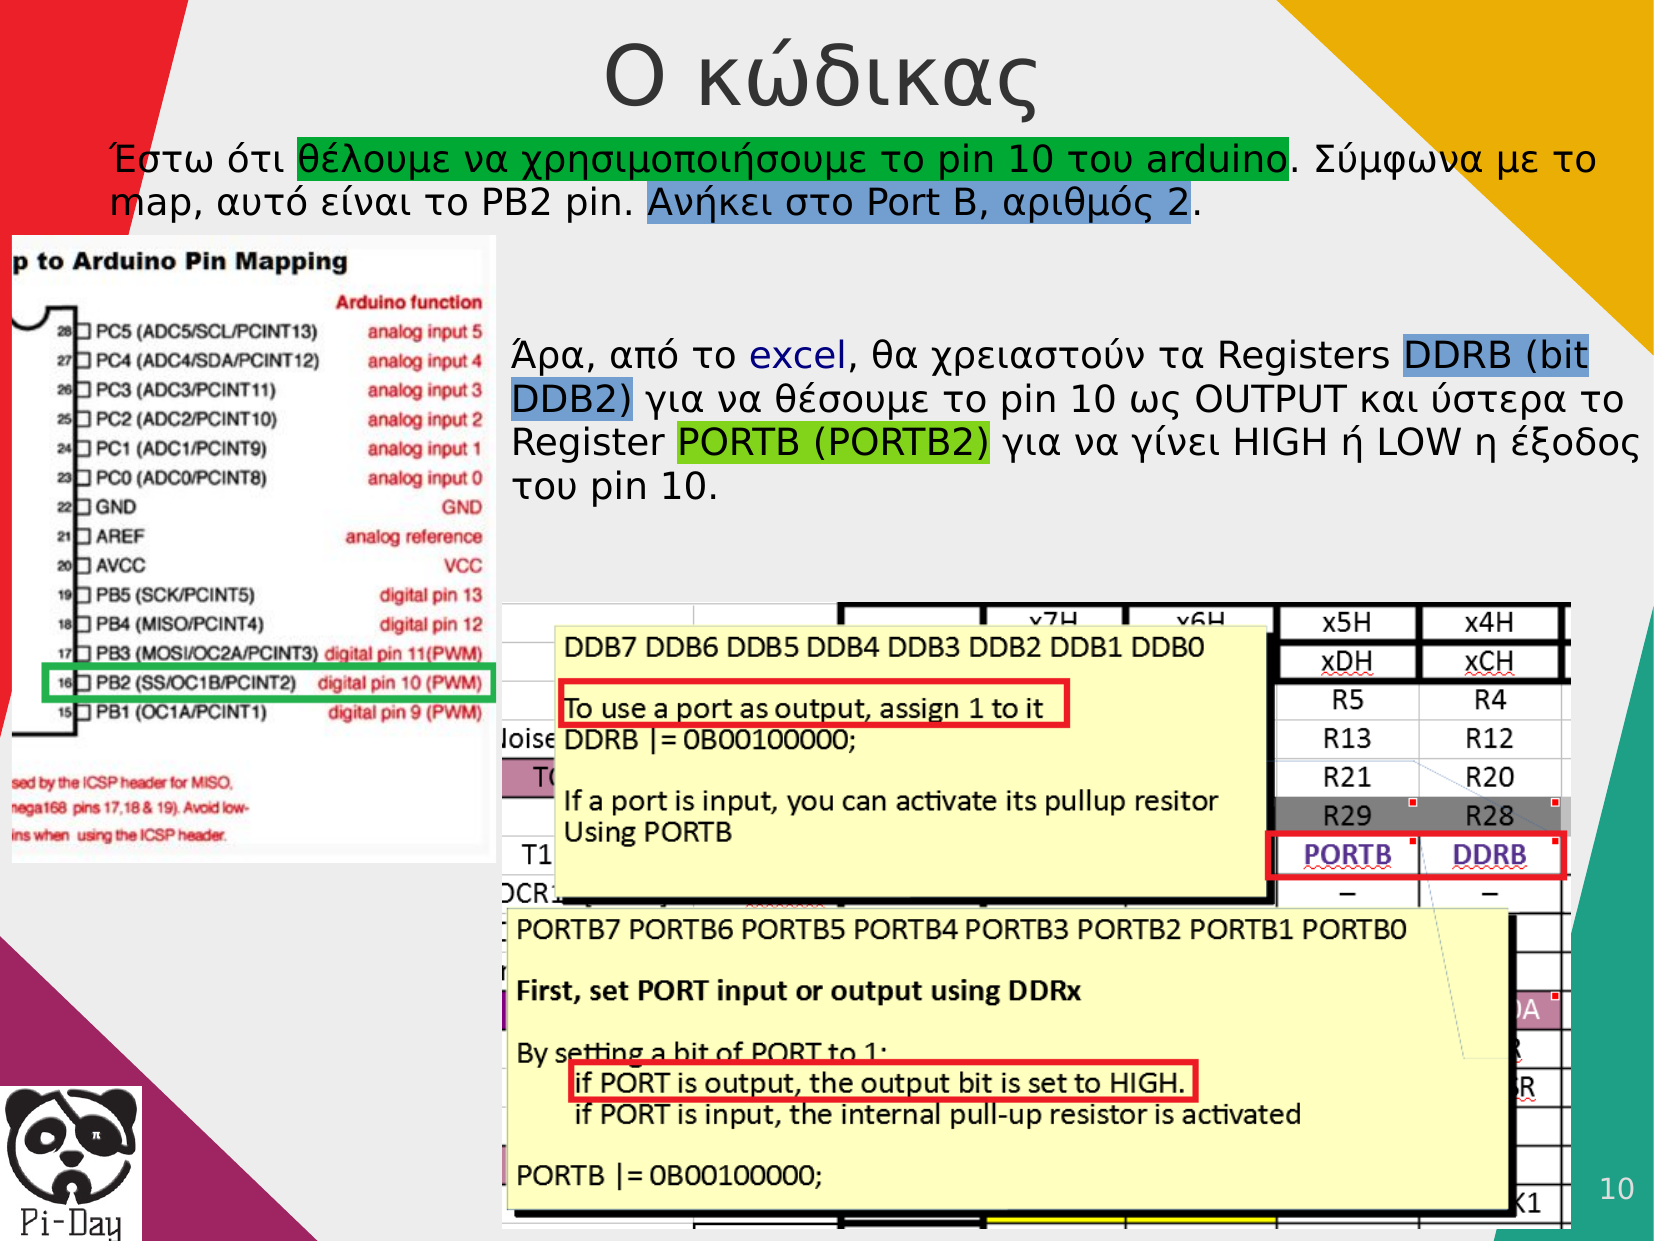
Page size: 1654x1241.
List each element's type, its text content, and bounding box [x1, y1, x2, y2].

picture [0, 1086, 142, 1241]
text_box Έστω ότι θέλουμε να χρησιμοποιήσουμε το pin 10 του arduino. Σύμφωνα με το map, αυτό είναι το PB2 pin. Ανήκει στο Port B, αριθμός 2. [94, 129, 1630, 232]
text_box Άρα, από το excel, θα χρειαστούν τα Registers DDRB (bit DDB2) για να θέσουμε το pin 10 ως OUTPUT και ύστερα το Register PORTB (PORTB2) για να γίνει HIGH ή LOW η έξοδος του pin 10. [496, 326, 1654, 520]
title Ο κώδικας [111, 23, 1536, 129]
picture [11, 235, 497, 863]
picture [502, 602, 1571, 1229]
